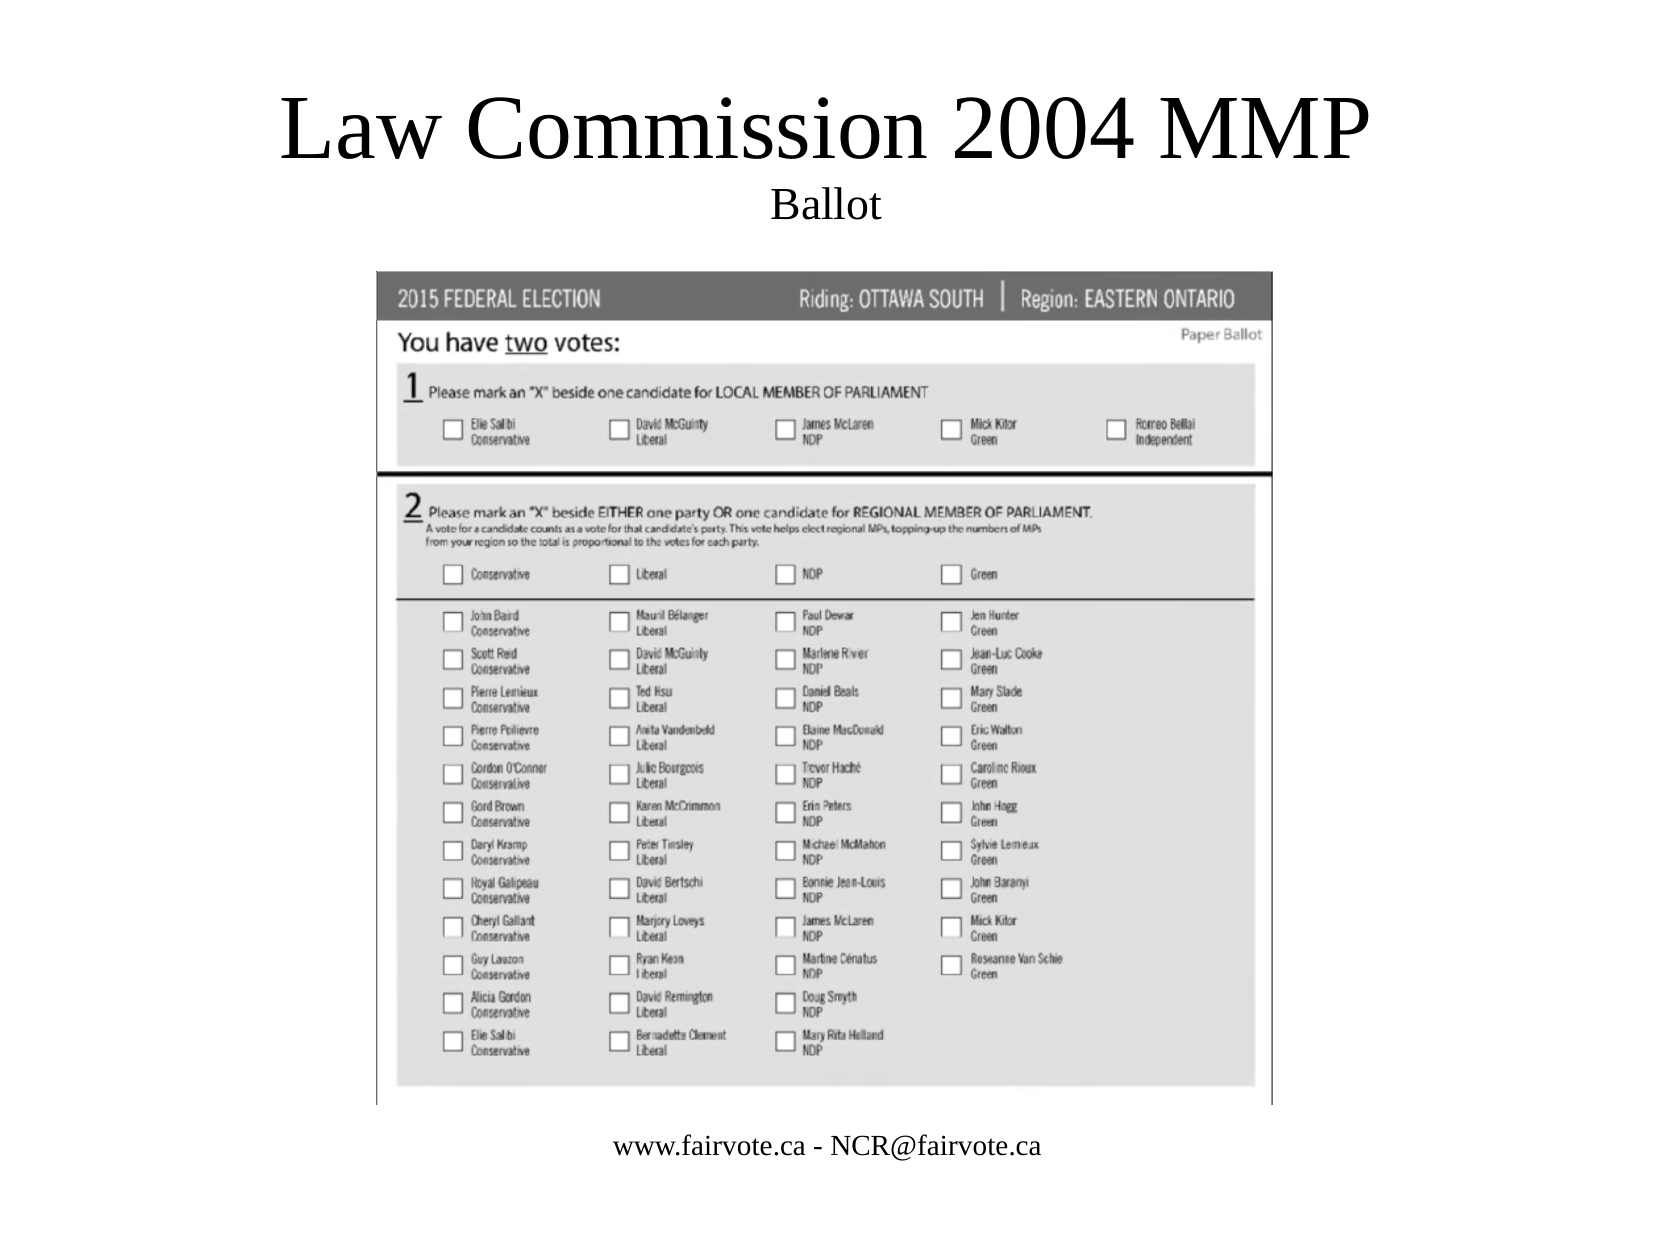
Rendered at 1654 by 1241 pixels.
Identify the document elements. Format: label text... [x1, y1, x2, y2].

picture [376, 271, 1273, 1105]
title Law Commission 2004 MMP Ballot [82, 49, 1571, 257]
